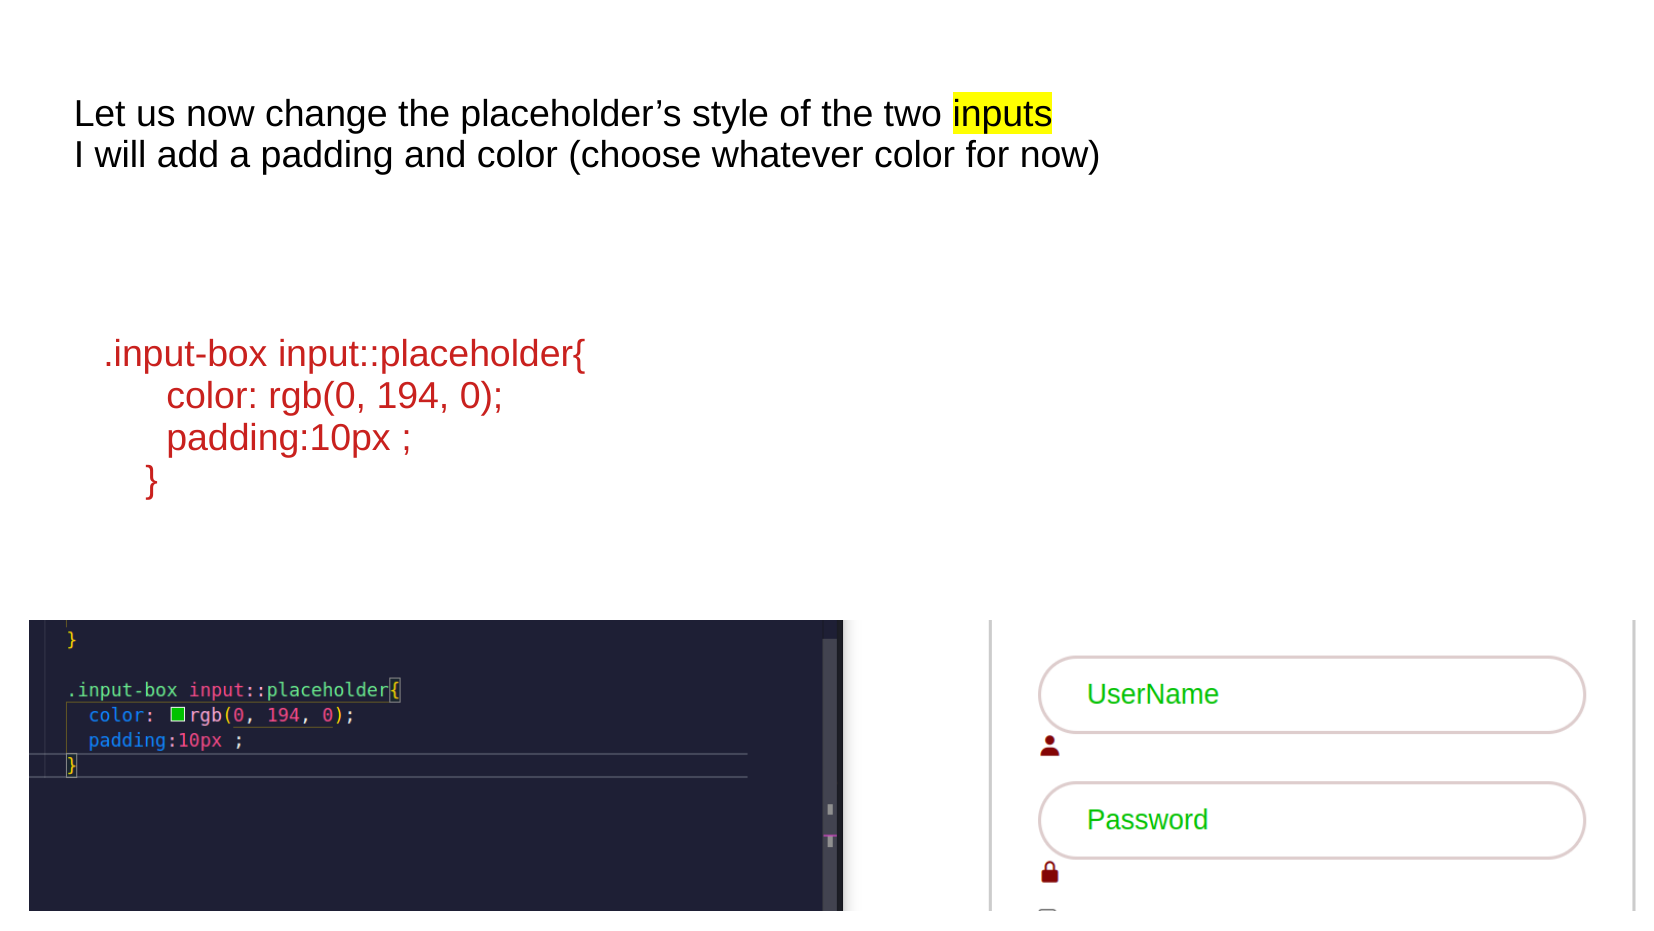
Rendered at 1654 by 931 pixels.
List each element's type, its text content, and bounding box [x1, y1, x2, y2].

text_box Let us now change the placeholder’s style of the two inputs I will add a padding and color (choose whatever color for now) [59, 84, 1123, 266]
picture [29, 620, 1654, 911]
text_box .input-box input::placeholder{ color: rgb(0, 194, 0); padding:10px ; } [88, 324, 601, 508]
